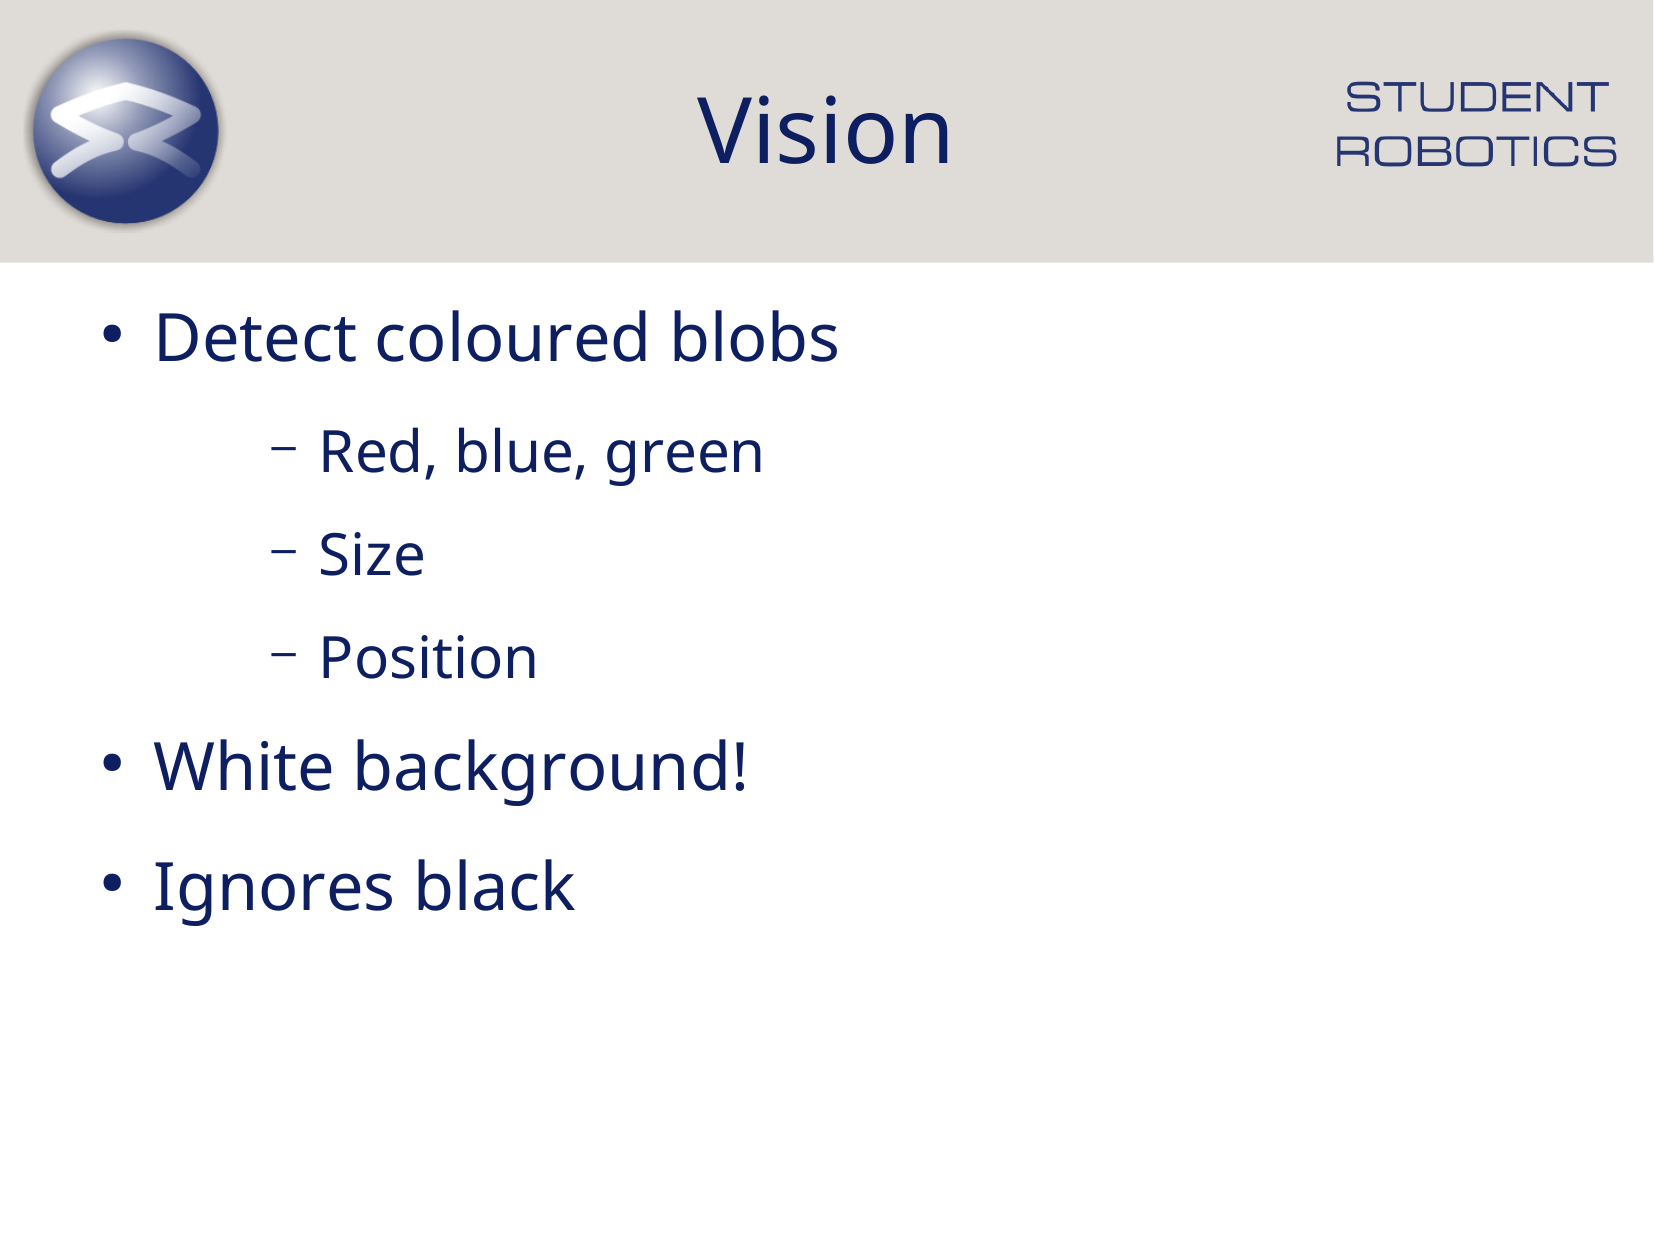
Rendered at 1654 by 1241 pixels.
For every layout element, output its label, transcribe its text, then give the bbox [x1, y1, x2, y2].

picture [9, 19, 82, 245]
list Detect coloured blobs Red, blue, green Size Position White background! Ignores black [82, 290, 1571, 1094]
picture [1571, 68, 1633, 174]
title Vision [82, 7, 1571, 250]
